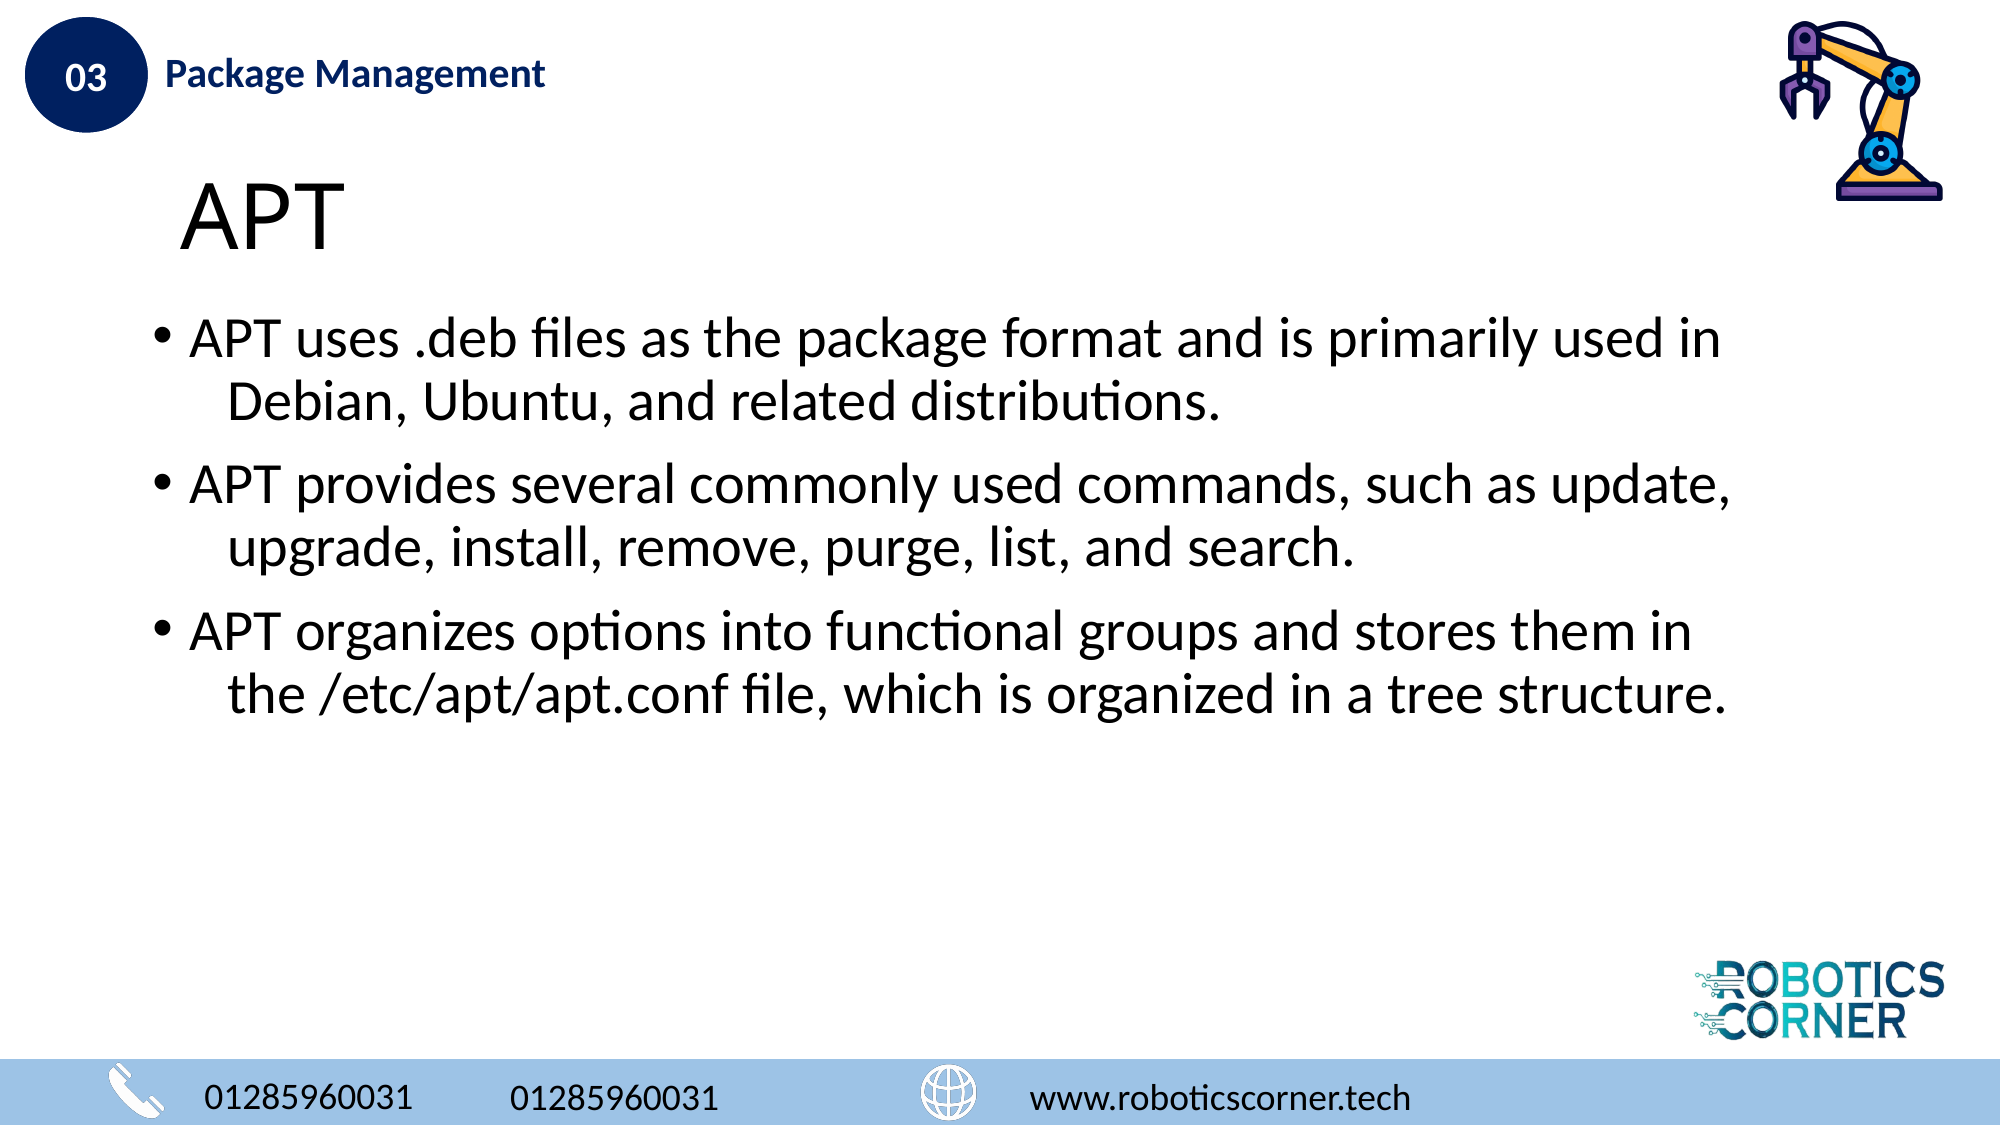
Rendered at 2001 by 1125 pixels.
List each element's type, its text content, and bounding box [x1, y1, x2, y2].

text_box 01285960031 [495, 1064, 827, 1125]
text_box Package Management [150, 38, 622, 154]
text_box [1953, 1059, 2000, 1125]
text_box [0, 1059, 915, 1125]
picture [915, 1059, 981, 1125]
text_box www.roboticscorner.tech [1014, 1065, 1546, 1125]
text_box 01285960031 [189, 1064, 495, 1125]
title APT [165, 153, 1876, 396]
text_box [981, 1059, 1680, 1125]
picture [1771, 21, 1951, 201]
text_box 03 [22, 14, 150, 136]
picture [103, 1057, 170, 1124]
picture [1680, 859, 1953, 1125]
list APT uses .deb files as the package format and is primarily used in Debian, Ubuntu, and related distributions. APT provides several commonly used commands, such as update, upgrade, install, remove, purge, list, and search. APT organizes options into functional groups and stores them in the /etc/apt/apt.conf file, which is organized in a tree structure. [137, 299, 1863, 1014]
